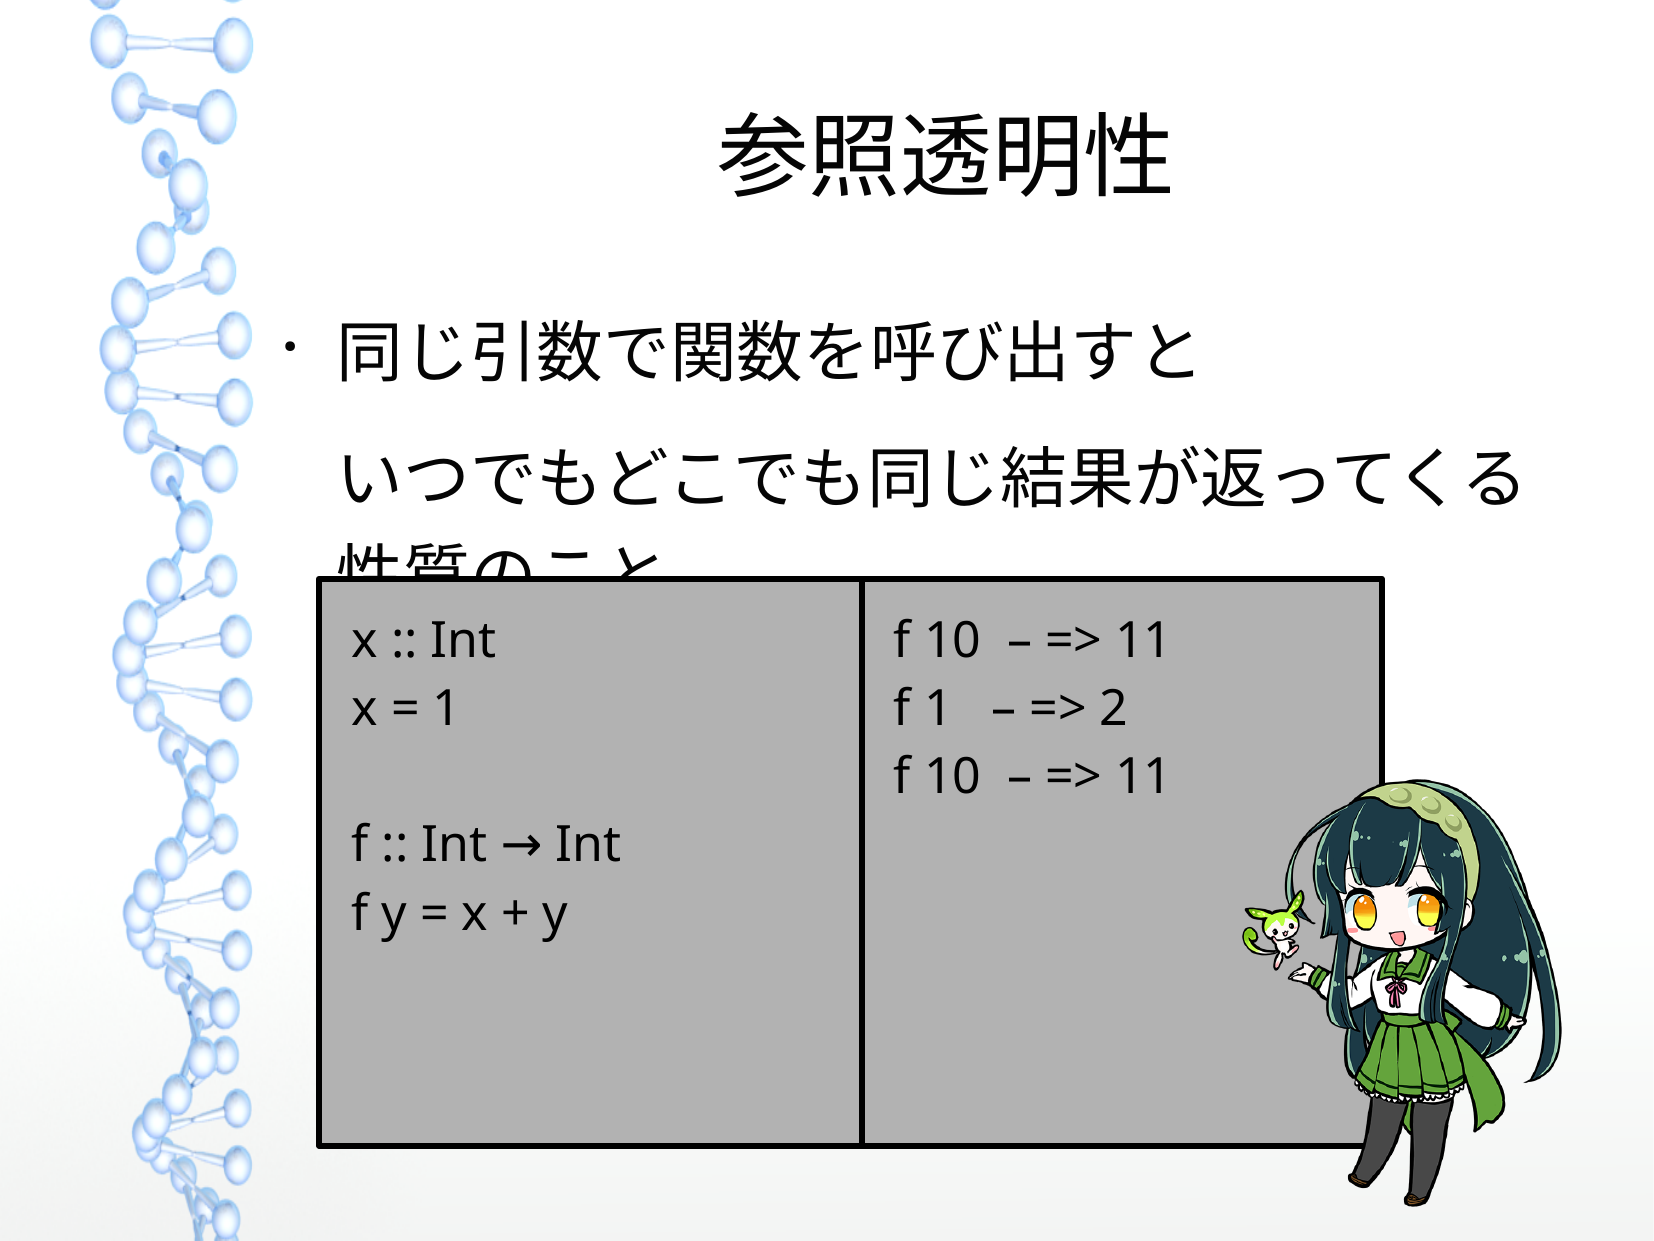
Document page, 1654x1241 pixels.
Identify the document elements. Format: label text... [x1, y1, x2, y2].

list 同じ引数で関数を呼び出すと いつでもどこでも同じ結果が返ってくる性質のこと [265, 299, 1595, 1019]
text_box f 10 – => 11 f 1 – => 2 f 10 – => 11 [879, 596, 1371, 1128]
text_box [318, 578, 1382, 1146]
picture [0, 0, 1654, 1241]
title 参照透明性 [265, 47, 1595, 252]
text_box x :: Int x = 1 f :: Int → Int f y = x + y [336, 596, 851, 1128]
